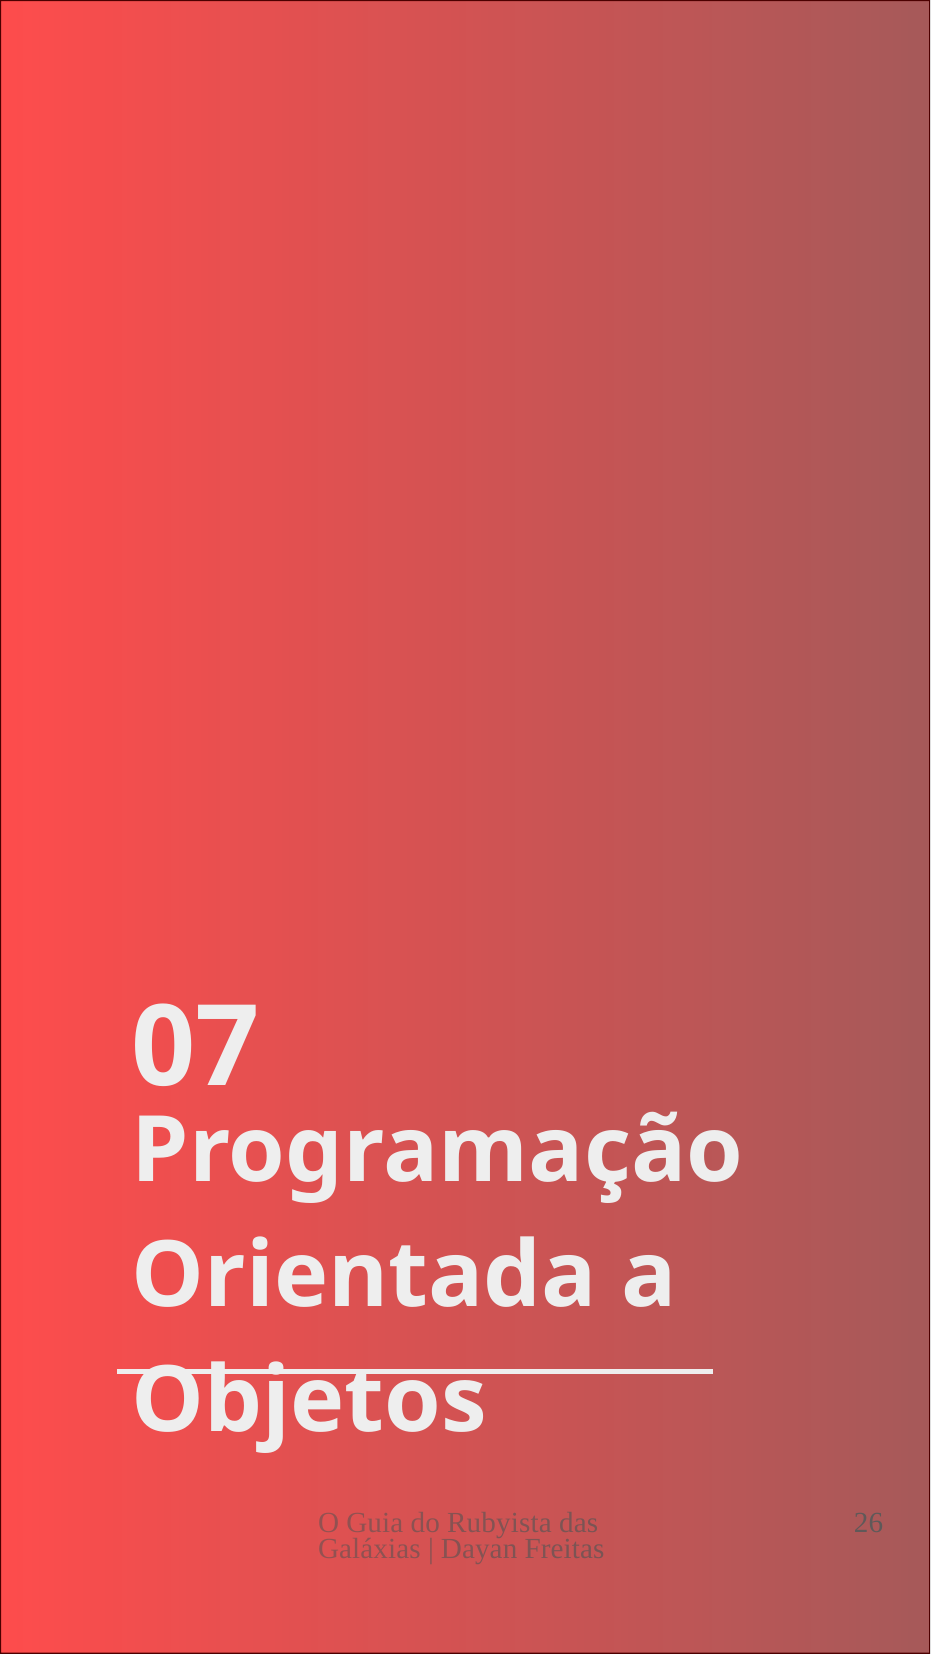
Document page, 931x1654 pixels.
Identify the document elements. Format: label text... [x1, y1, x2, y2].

text_box [0, 0, 931, 1654]
text_box Programação Orientada a Objetos [116, 1076, 909, 1458]
text_box 07 [116, 957, 302, 1434]
